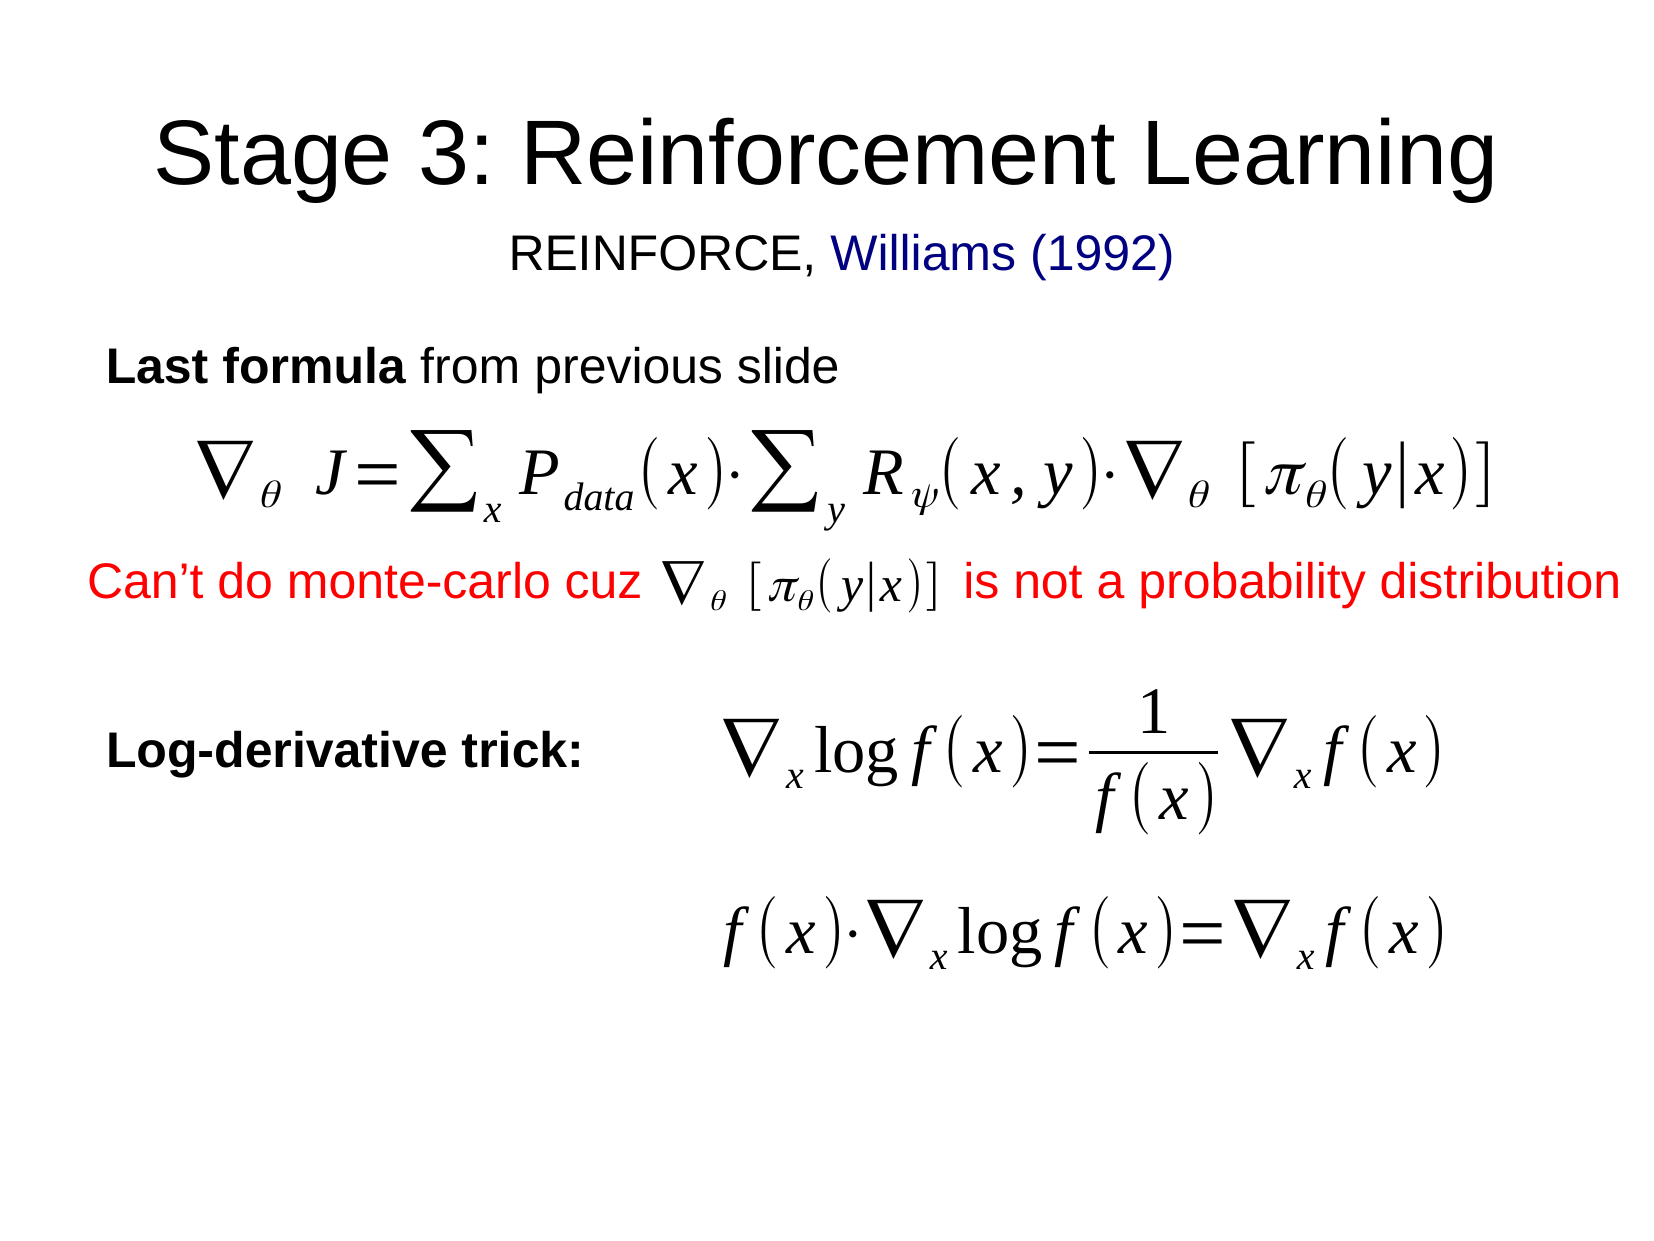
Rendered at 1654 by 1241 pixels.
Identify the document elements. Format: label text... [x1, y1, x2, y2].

chart [714, 674, 1451, 838]
chart [655, 556, 946, 616]
chart [188, 426, 1500, 531]
text_box Can’t do monte-carlo cuz is not a probability distribution [72, 545, 1654, 678]
chart [714, 892, 1453, 978]
title Stage 3: Reinforcement Learning [82, 49, 1571, 257]
text_box REINFORCE, Williams (1992) [493, 217, 1249, 331]
text_box Last formula from previous slide [91, 331, 1450, 458]
text_box Log-derivative trick: [91, 715, 1450, 842]
